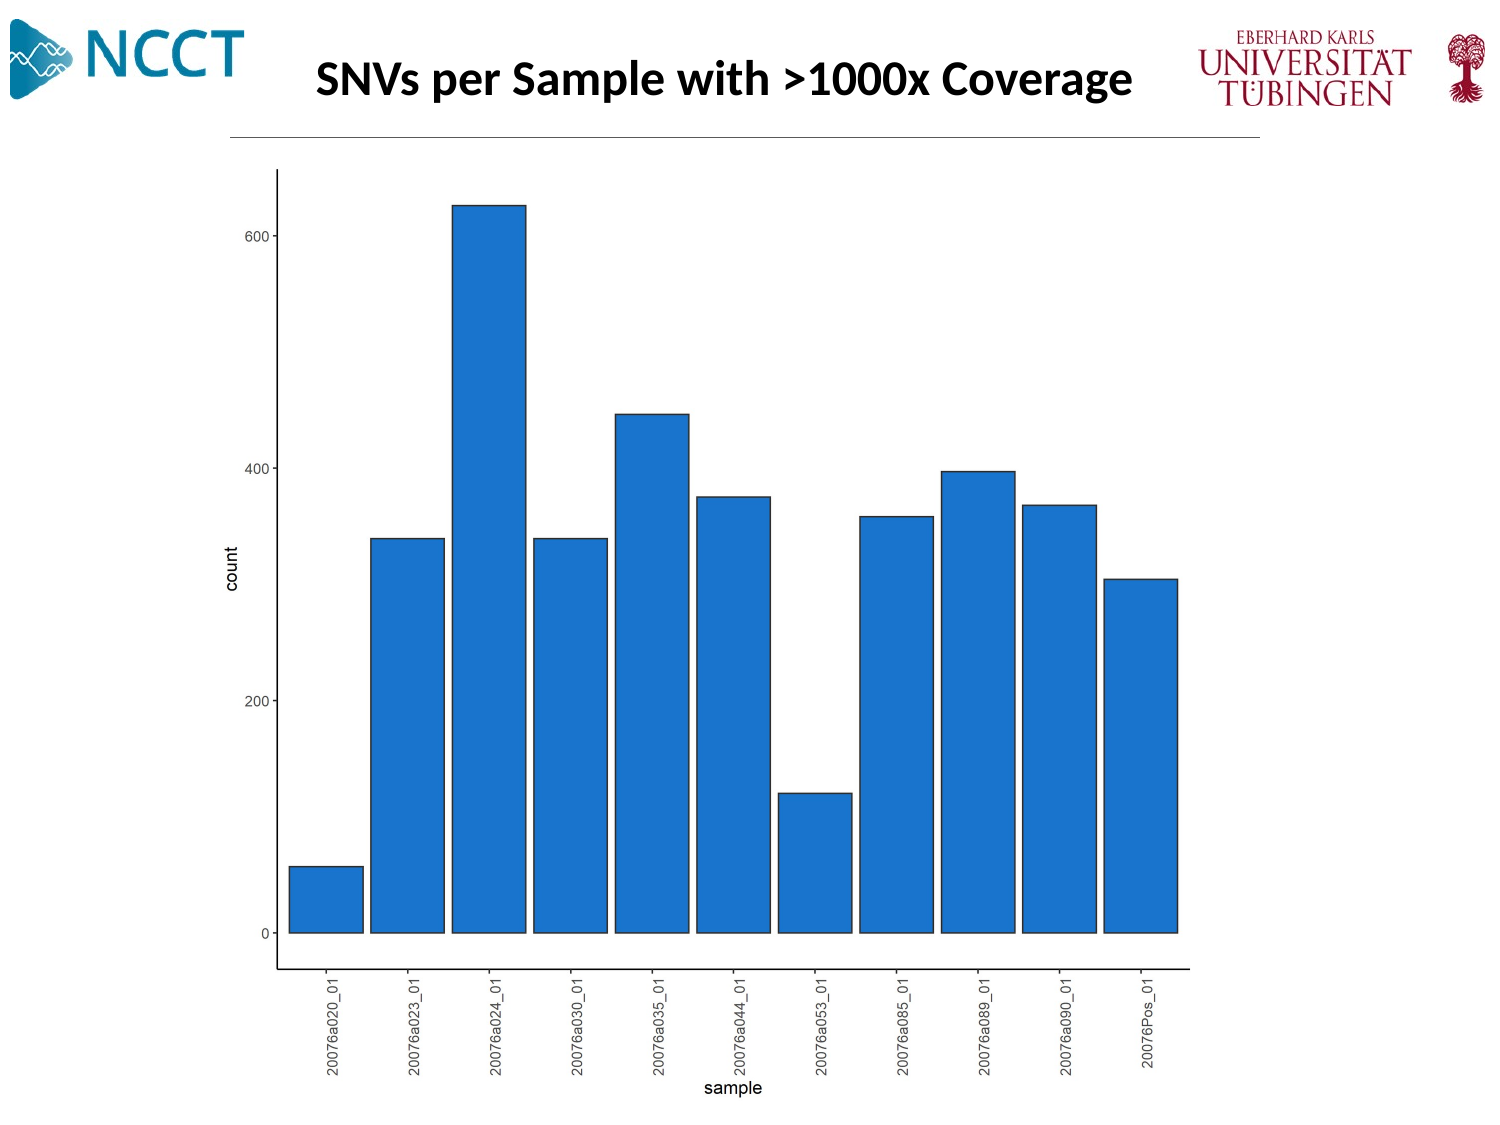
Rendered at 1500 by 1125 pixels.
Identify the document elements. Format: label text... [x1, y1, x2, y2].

picture [10, 19, 245, 102]
text_box SNVs per Sample with >1000x Coverage [301, 37, 1164, 113]
picture [1198, 30, 1485, 106]
picture [214, 160, 1199, 1106]
